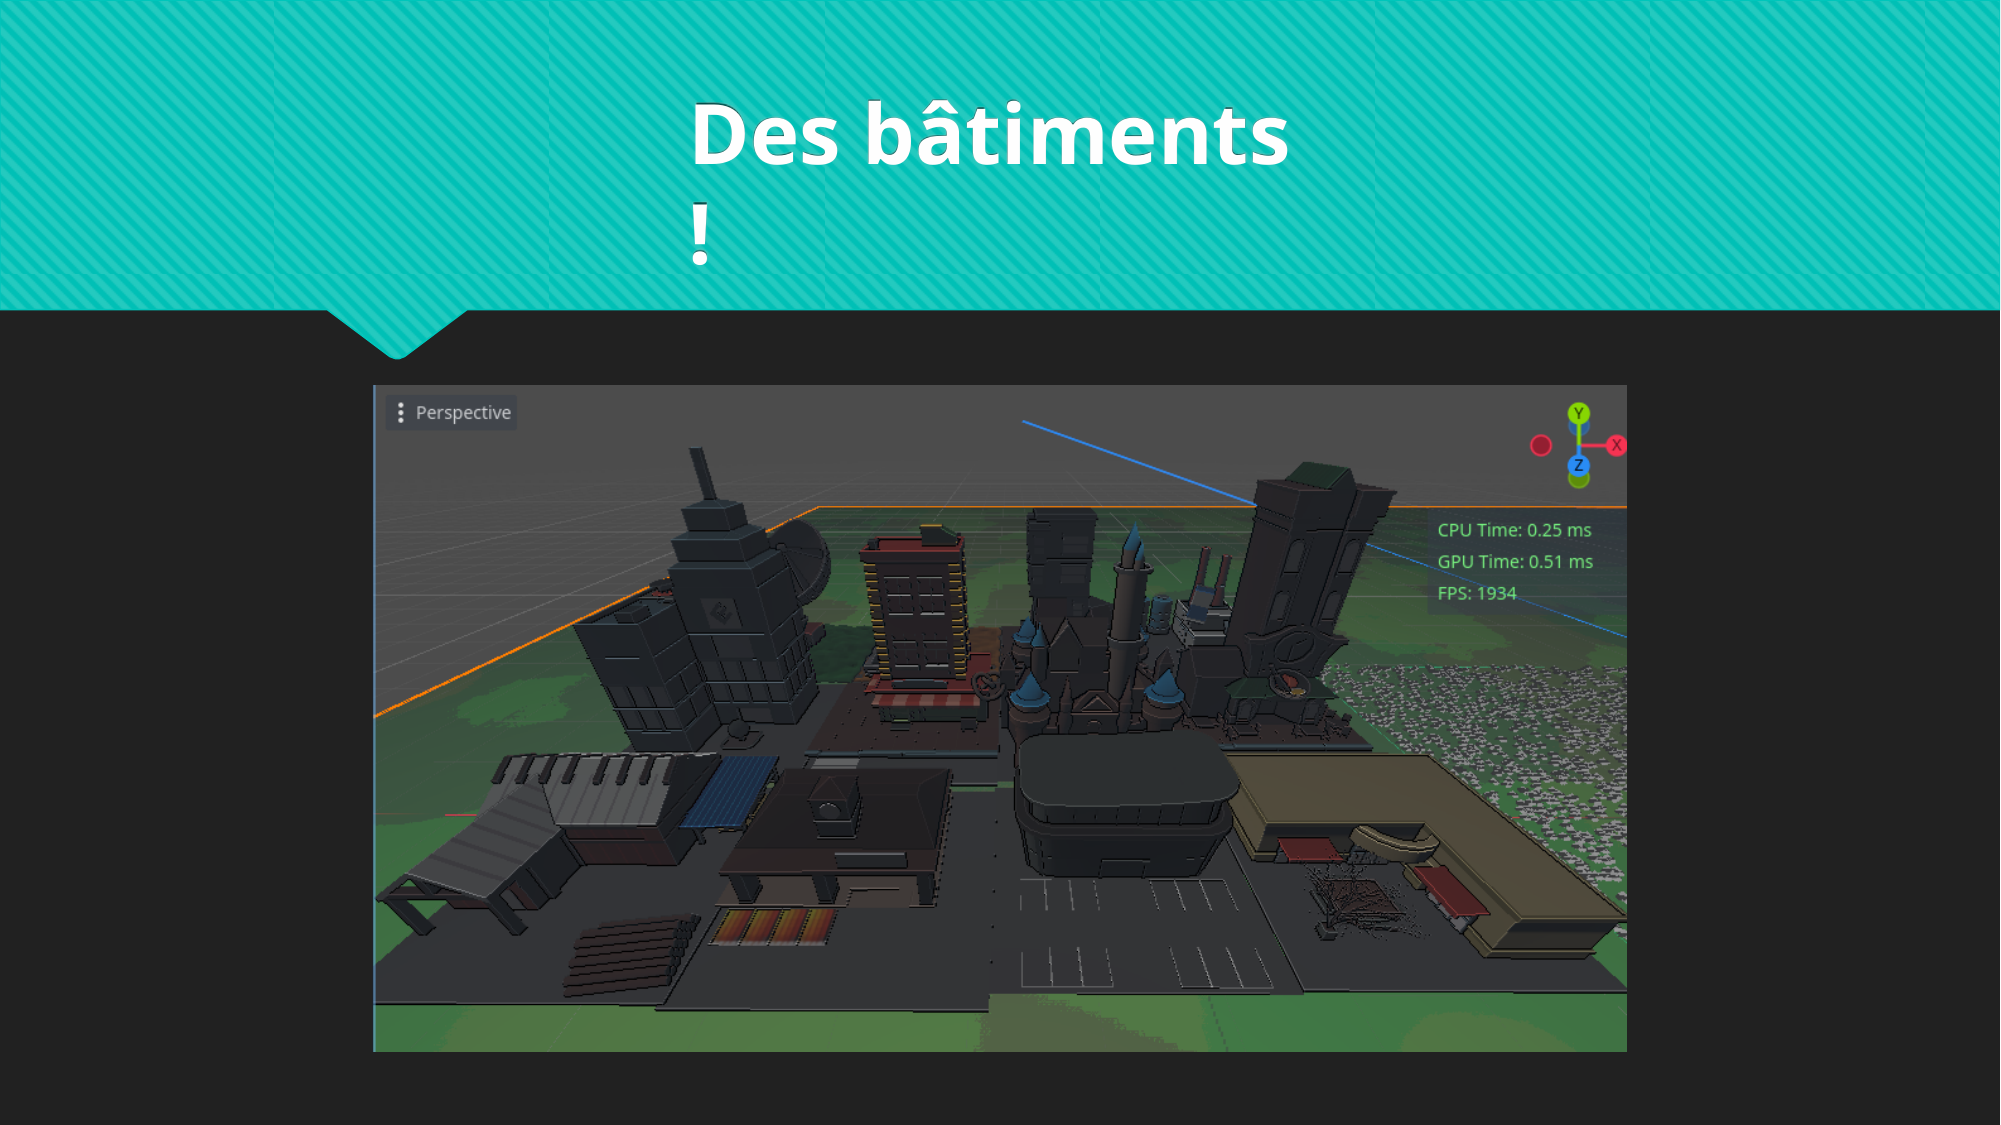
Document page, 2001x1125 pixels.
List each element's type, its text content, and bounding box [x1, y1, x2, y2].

title Des bâtiments ! [673, 73, 1327, 233]
picture [372, 385, 1627, 1052]
